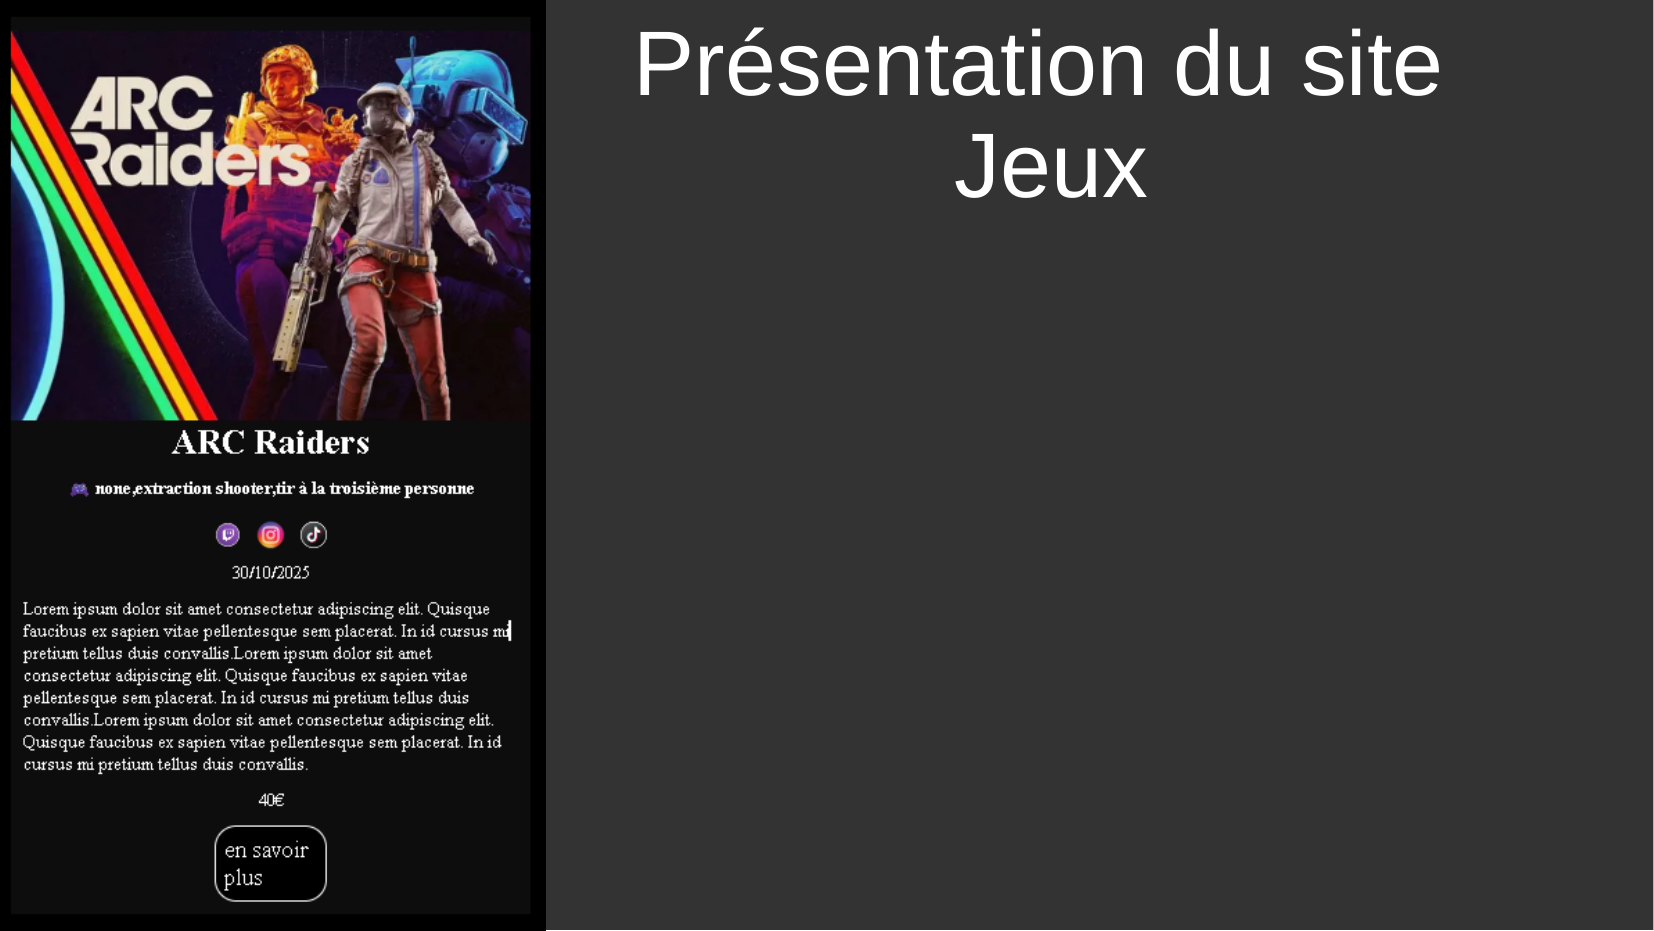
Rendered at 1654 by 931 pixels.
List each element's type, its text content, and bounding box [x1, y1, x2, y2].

title Présentation du site Jeux [546, 12, 1654, 218]
picture [0, 0, 546, 931]
